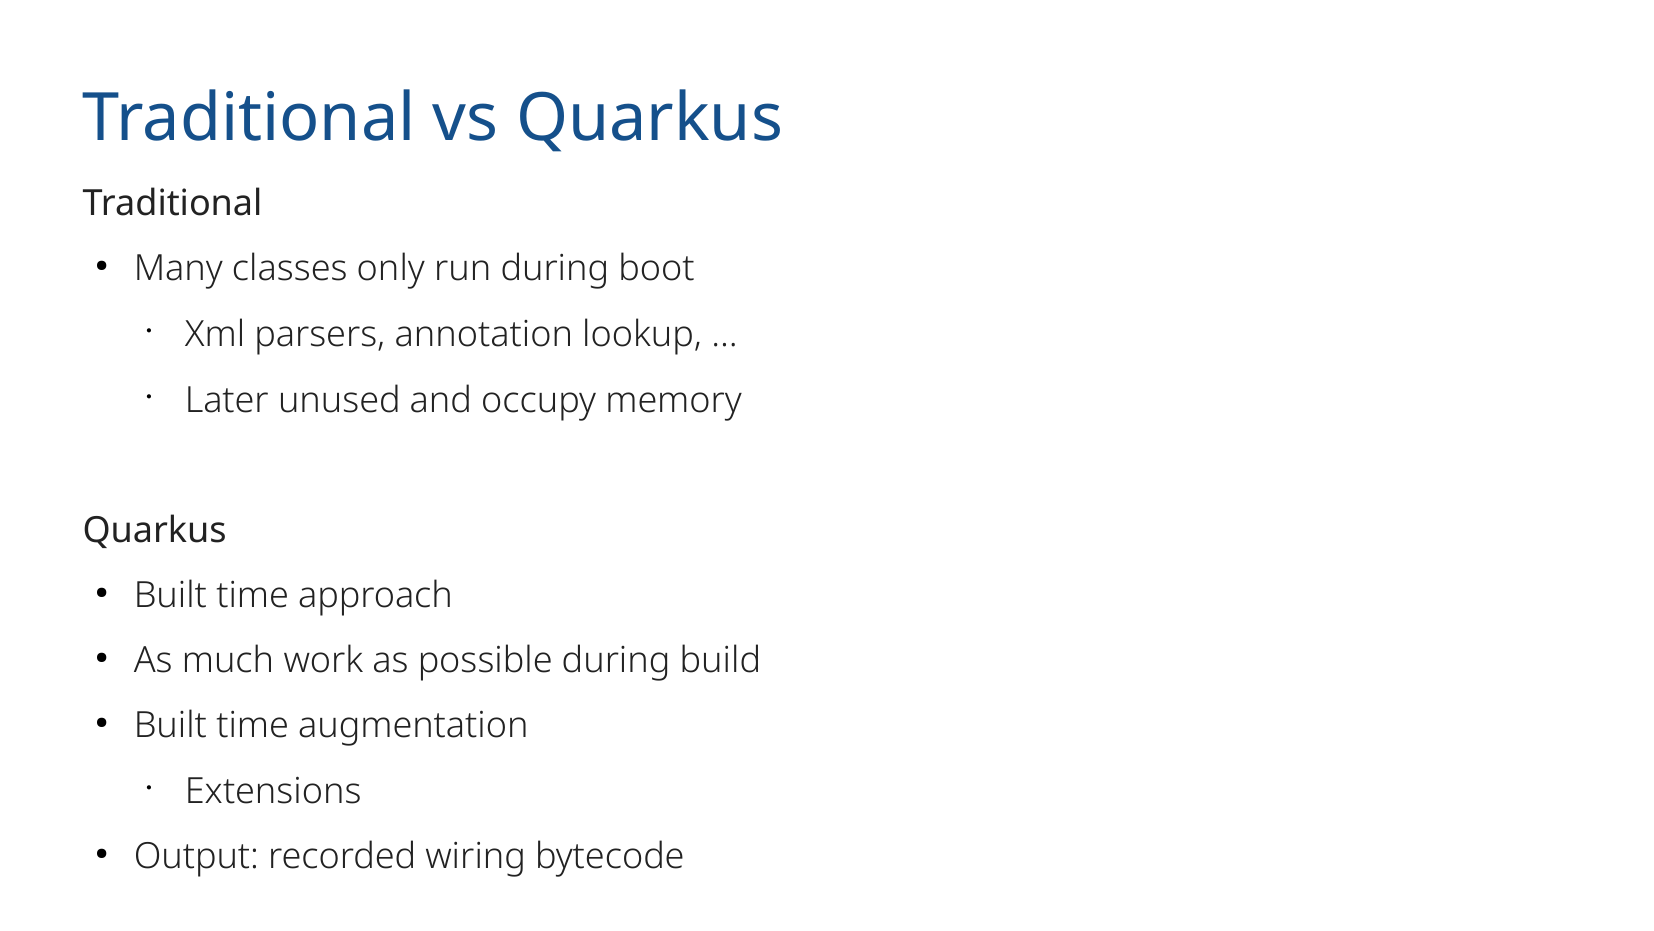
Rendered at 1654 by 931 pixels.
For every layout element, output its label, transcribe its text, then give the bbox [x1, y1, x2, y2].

title Traditional vs Quarkus [82, 37, 1571, 177]
list Traditional Many classes only run during boot Xml parsers, annotation lookup, … Later unused and occupy memory Quarkus Built time approach As much work as possible during build Built time augmentation Extensions Output: recorded wiring bytecode [82, 177, 1583, 886]
